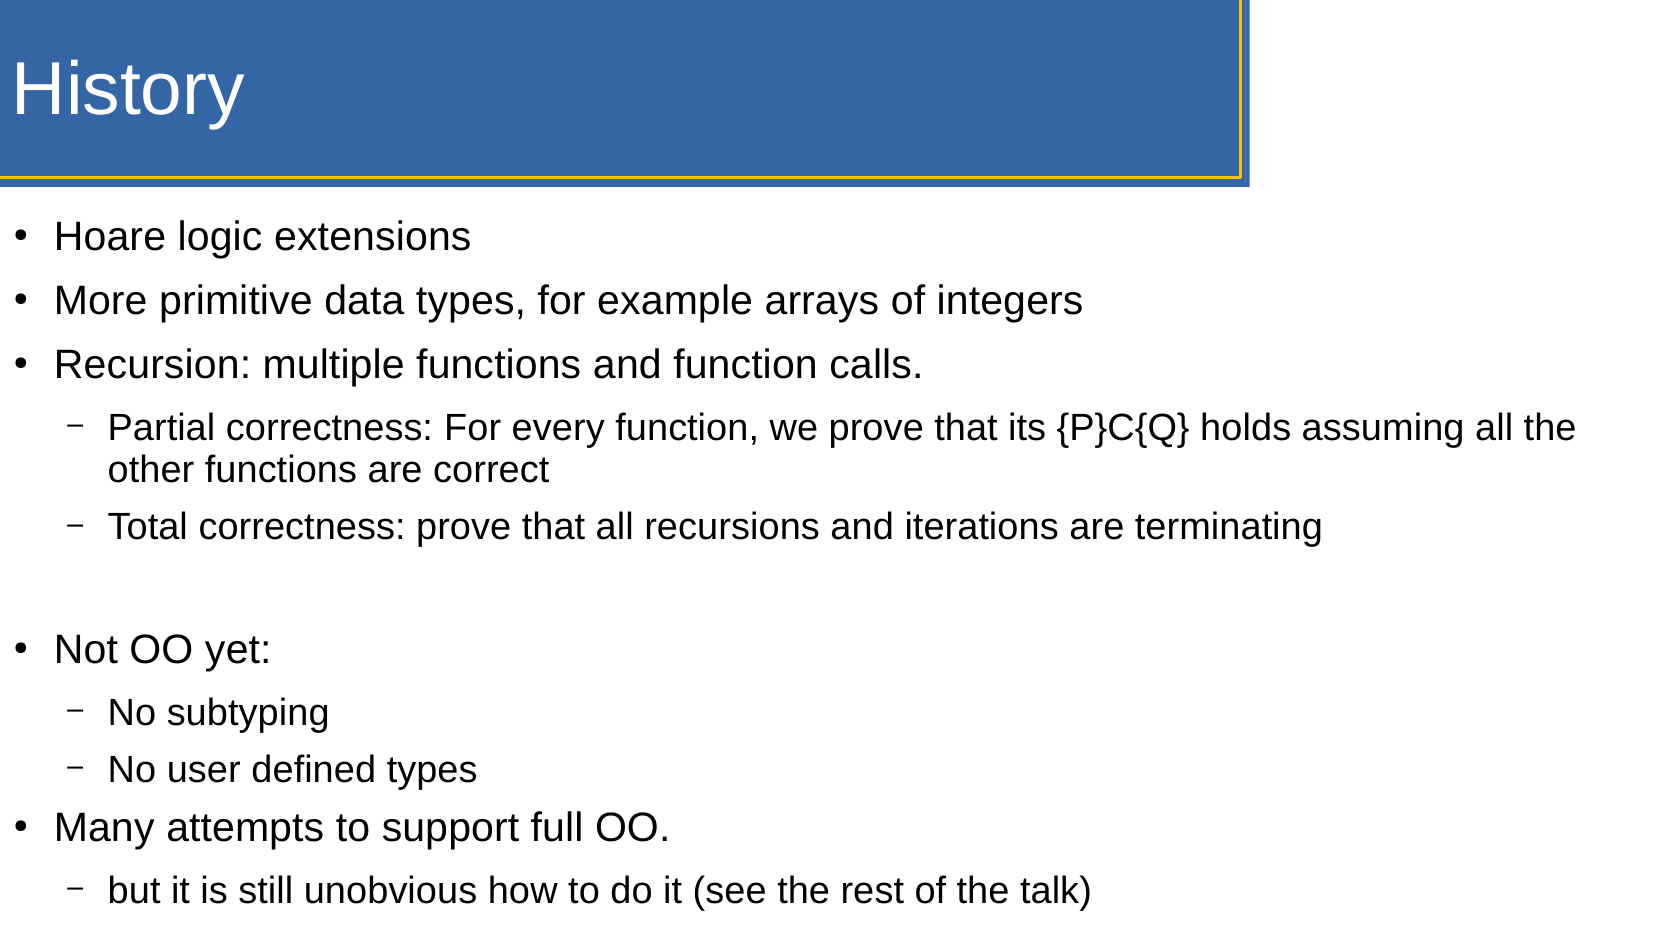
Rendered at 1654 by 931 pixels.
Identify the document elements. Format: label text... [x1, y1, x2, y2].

title History [11, 14, 1164, 163]
list Hoare logic extensions More primitive data types, for example arrays of integers Recursion: multiple functions and function calls. Partial correctness: For every function, we prove that its {P}C{Q} holds assuming all the other functions are correct Total correctness: prove that all recursions and iterations are terminating Not OO yet: No subtyping No user defined types Many attempts to support full OO. but it is still unobvious how to do it (see the rest of the talk) [0, 213, 1651, 919]
